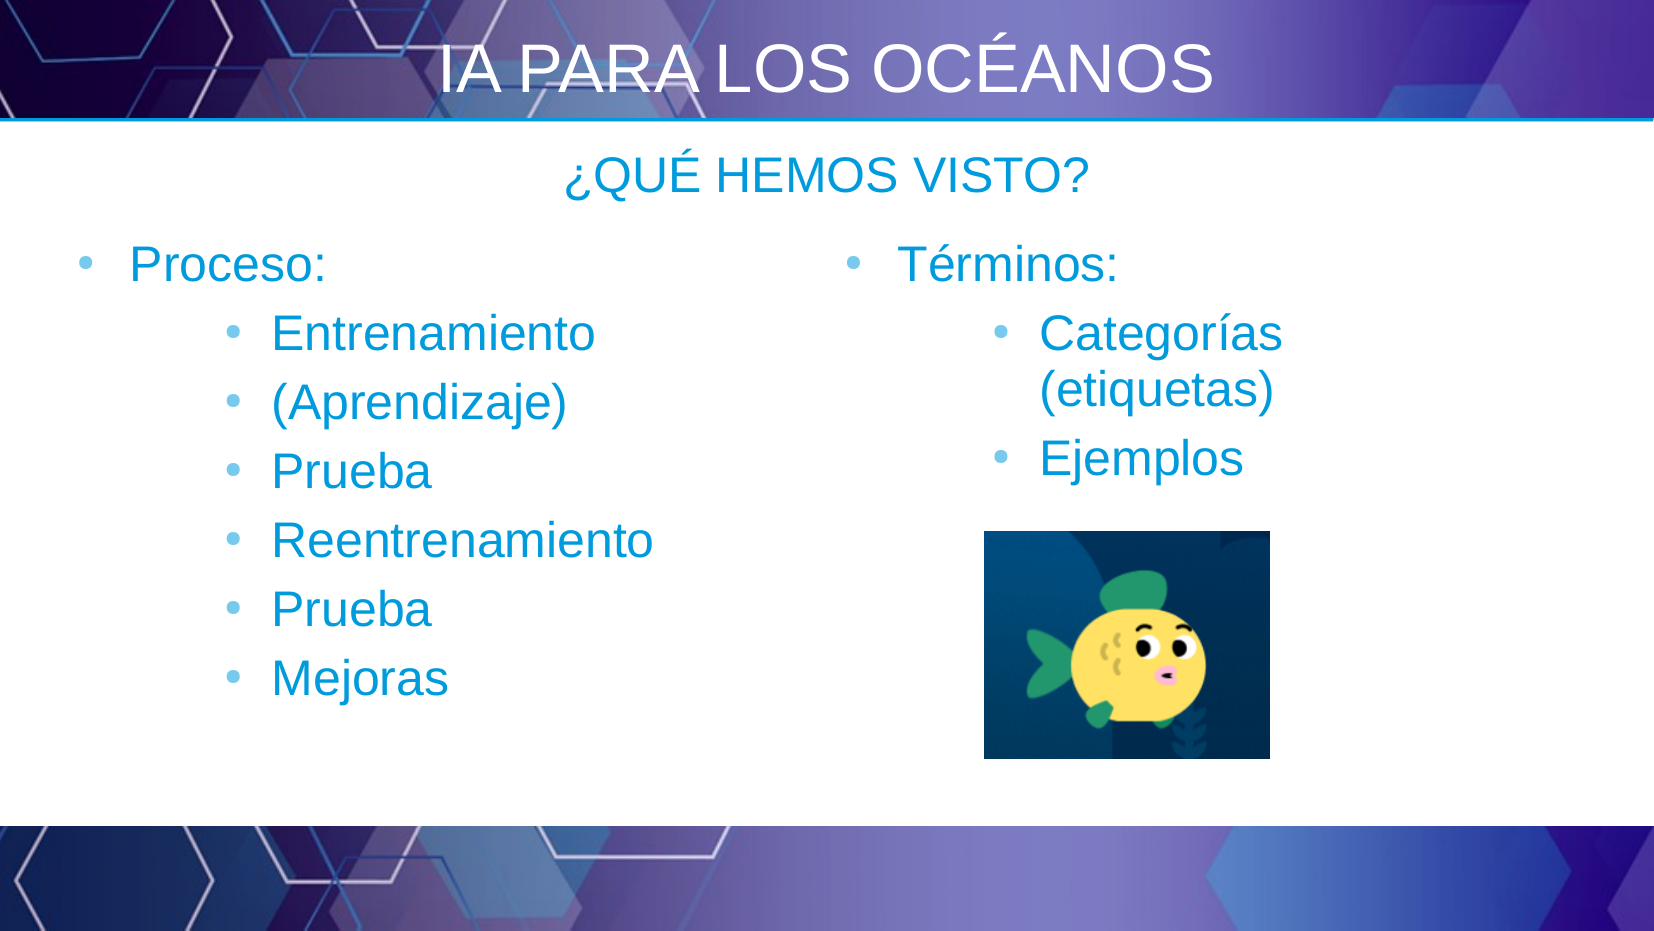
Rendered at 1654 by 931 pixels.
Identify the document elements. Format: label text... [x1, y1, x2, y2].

list Términos: Categorías (etiquetas) Ejemplos [826, 236, 1477, 768]
picture [984, 531, 1270, 759]
picture [0, 826, 1654, 931]
list ¿QUÉ HEMOS VISTO? [59, 147, 1595, 237]
list Proceso: Entrenamiento (Aprendizaje) Prueba Reentrenamiento Prueba Mejoras [59, 237, 709, 768]
picture [0, 0, 1654, 117]
title IA PARA LOS OCÉANOS [59, 29, 1595, 108]
